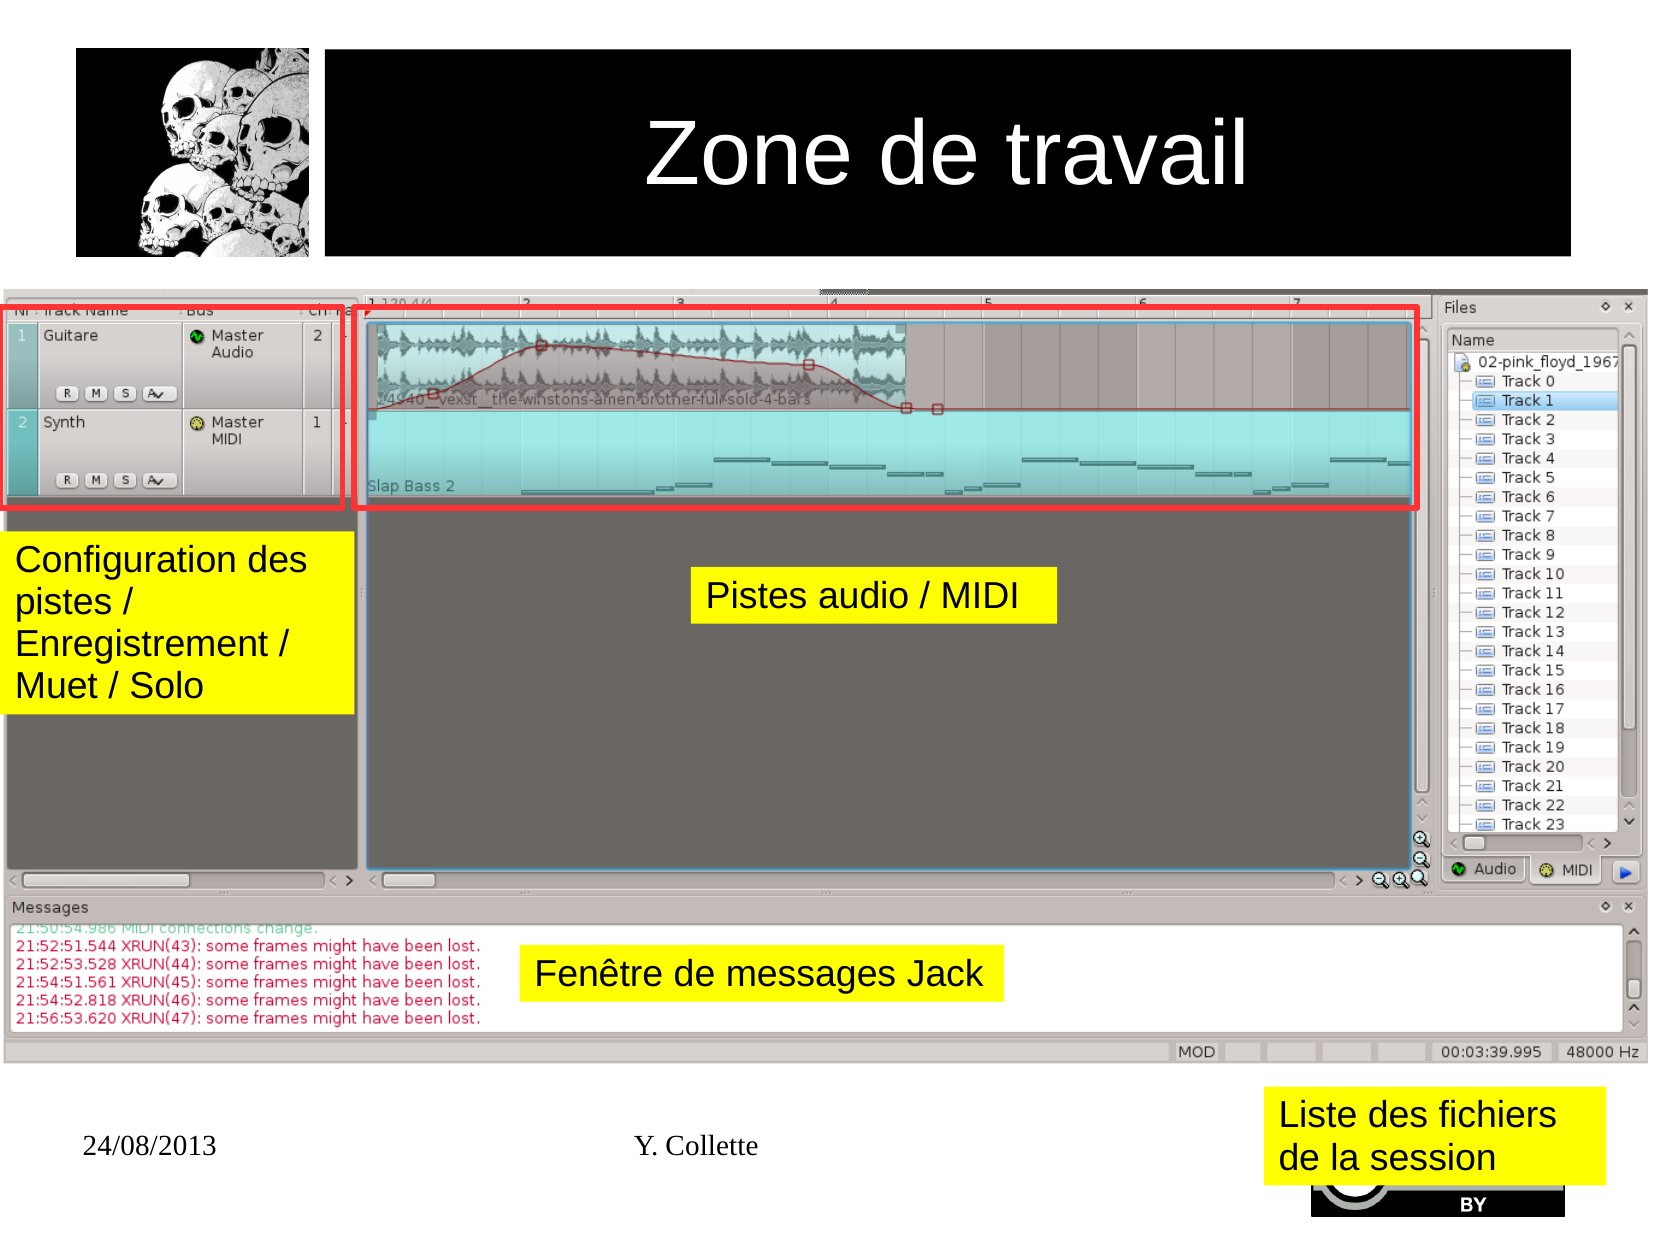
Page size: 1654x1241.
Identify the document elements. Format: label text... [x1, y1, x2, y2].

text_box Configuration des pistes / Enregistrement / Muet / Solo [0, 531, 355, 715]
text_box Pistes audio / MIDI [690, 566, 1058, 624]
picture [3, 310, 340, 505]
text_box Liste des fichiers de la session [1263, 1086, 1607, 1186]
picture [76, 48, 309, 257]
title Zone de travail [324, 49, 1571, 257]
picture [1311, 1186, 1565, 1217]
picture [0, 289, 1654, 1067]
text_box Fenêtre de messages Jack [519, 944, 1004, 1002]
